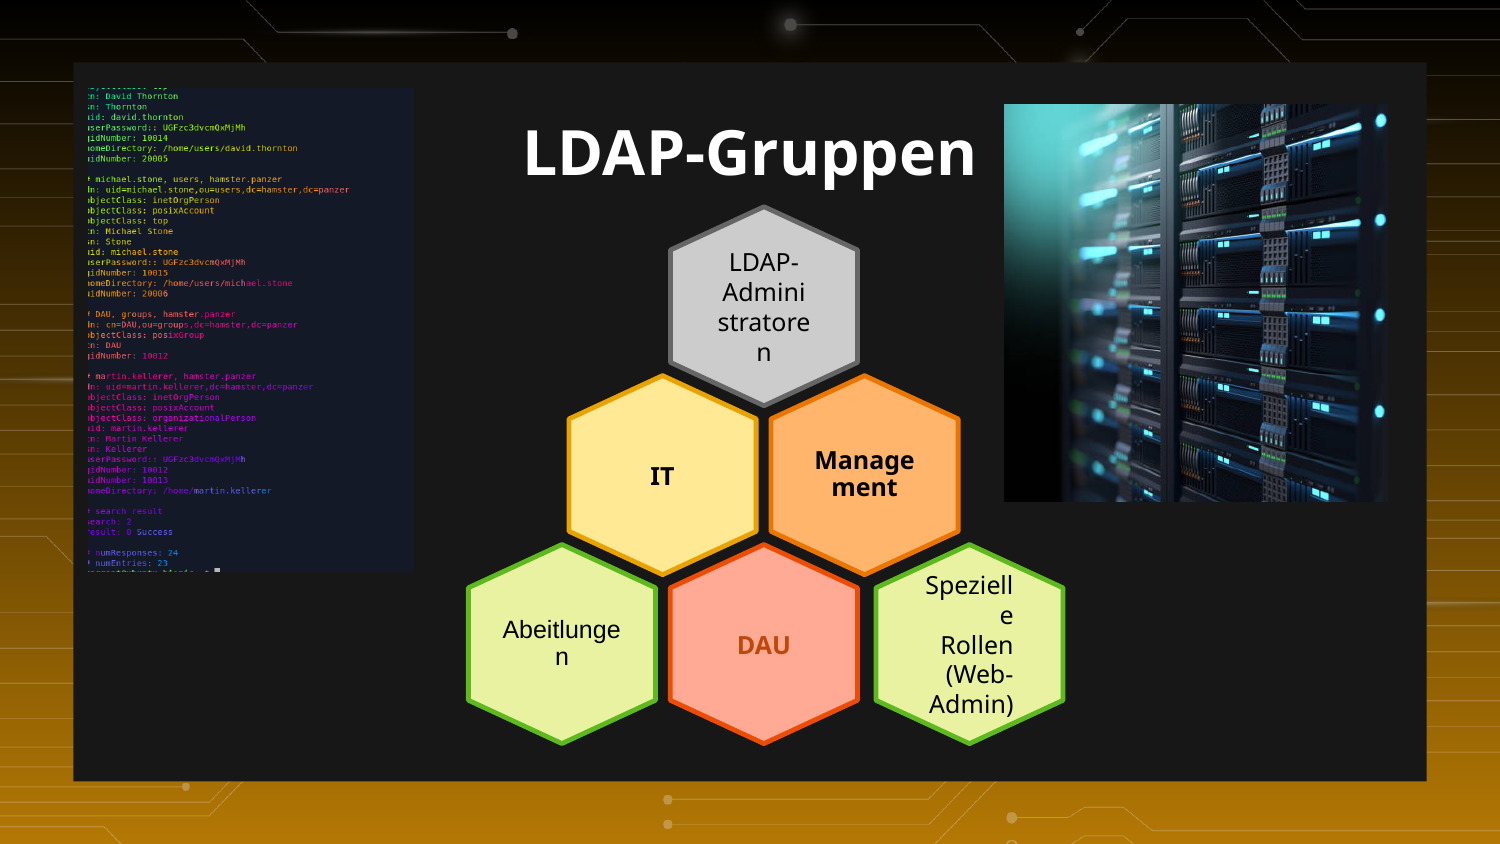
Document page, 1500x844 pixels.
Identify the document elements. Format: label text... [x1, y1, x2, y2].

text_box Abeitlungen [468, 544, 656, 744]
text_box LDAP-Administratoren [670, 206, 858, 406]
picture [88, 88, 414, 572]
text_box Spezielle Rollen (Web-Admin) [875, 544, 1063, 744]
text_box IT [569, 375, 757, 575]
text_box Management [771, 375, 959, 575]
picture [0, 0, 1500, 36]
title LDAP-Gruppen [414, 98, 1382, 192]
text_box DAU [670, 544, 858, 744]
picture [1004, 104, 1388, 502]
